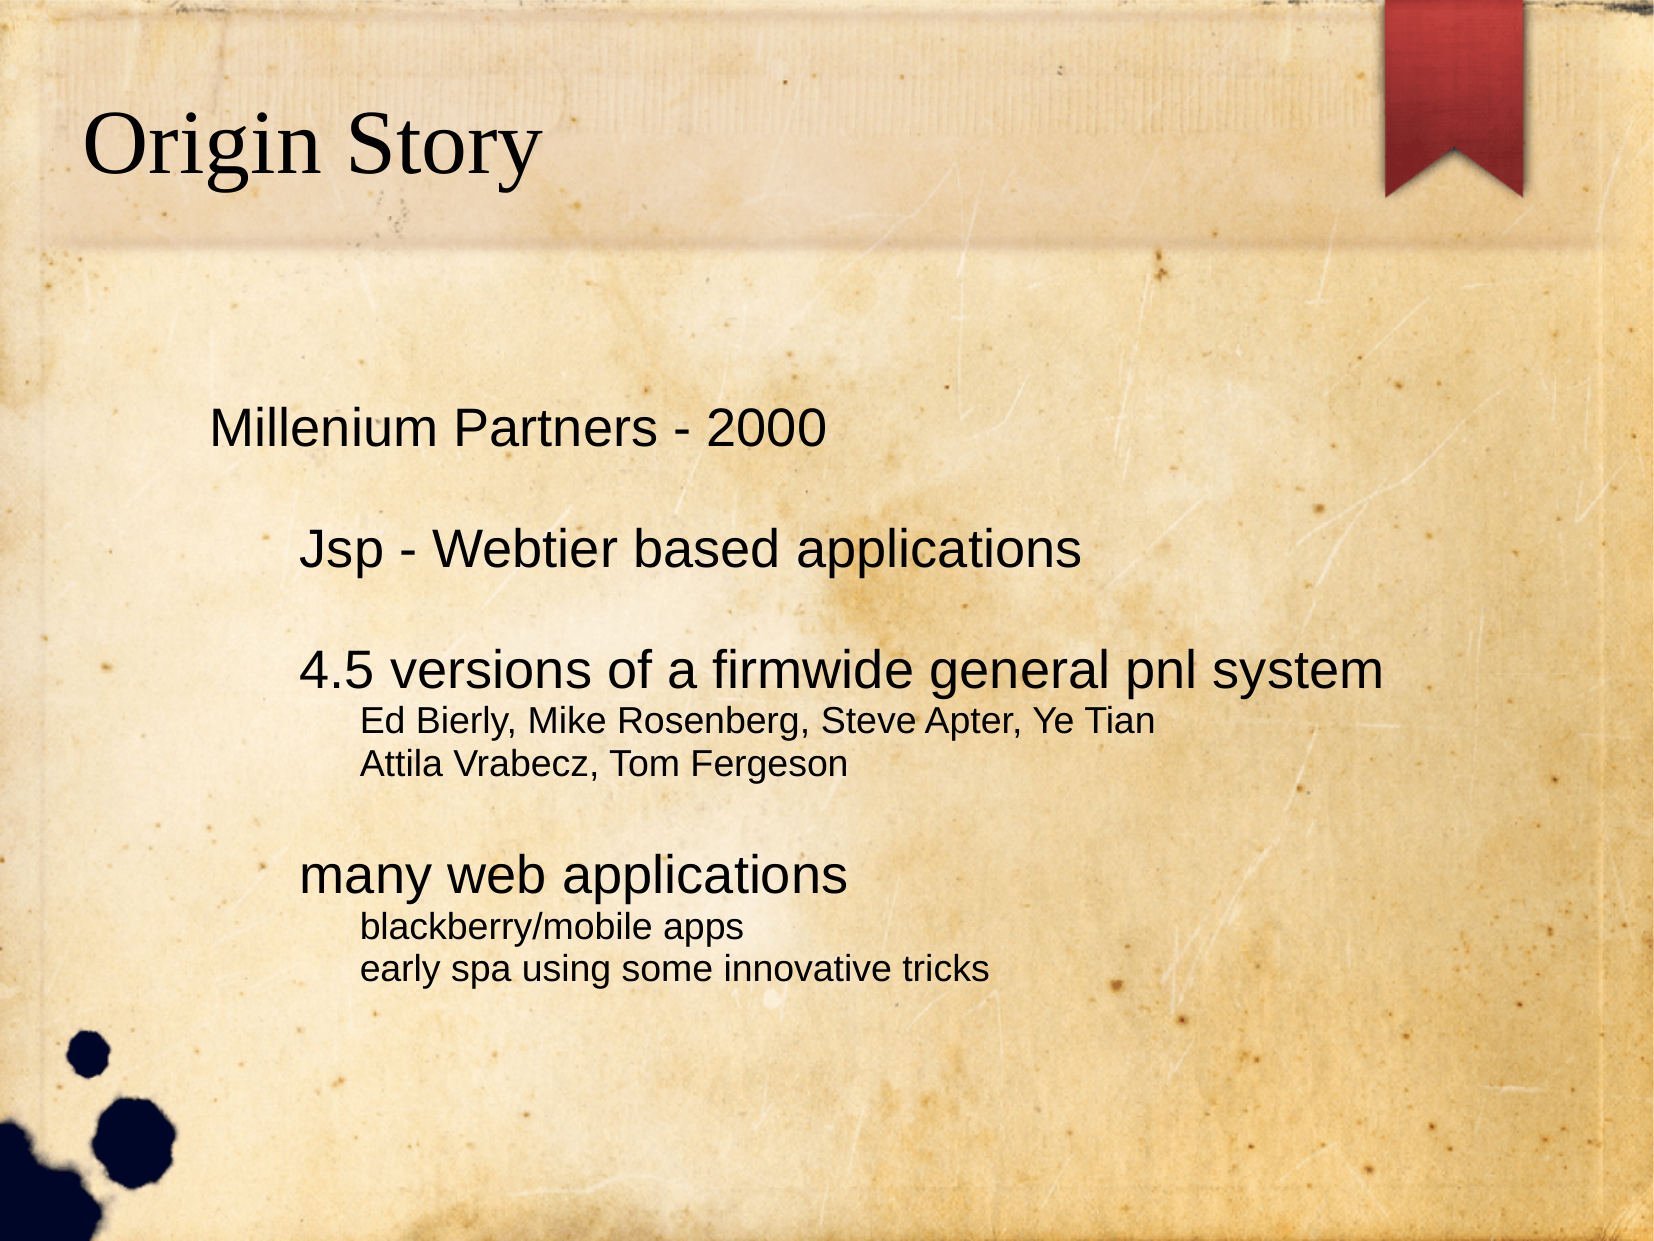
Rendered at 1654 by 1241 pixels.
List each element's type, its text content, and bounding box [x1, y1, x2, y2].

picture [0, 0, 1654, 1241]
title Origin Story [82, 49, 1347, 237]
text_box Millenium Partners - 2000 Jsp - Webtier based applications 4.5 versions of a firmwide general pnl system Ed Bierly, Mike Rosenberg, Steve Apter, Ye Tian Attila Vrabecz, Tom Fergeson many web applications blackberry/mobile apps early spa using some innovative tricks [195, 390, 1591, 1051]
